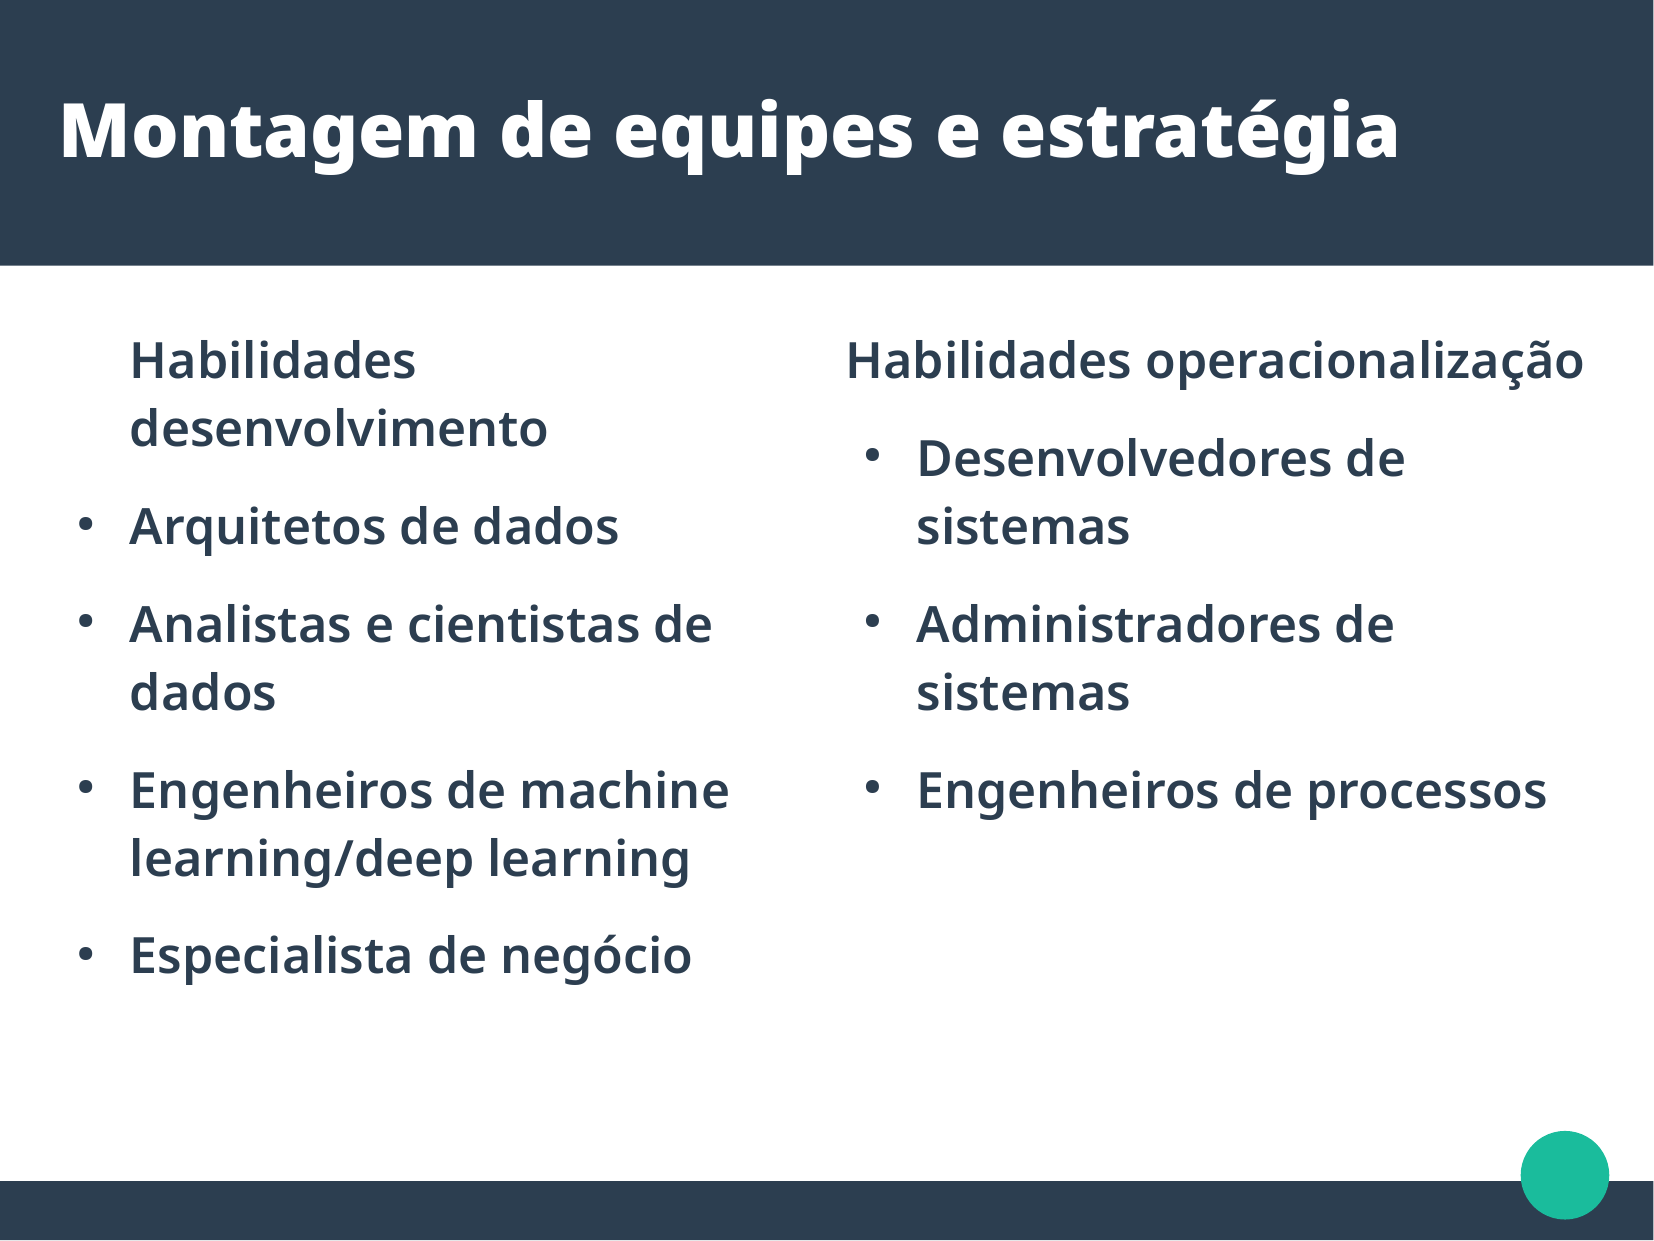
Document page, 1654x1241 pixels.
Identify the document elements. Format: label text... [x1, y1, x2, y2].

title Montagem de equipes e estratégia [59, 49, 1595, 207]
list Habilidades operacionalização Desenvolvedores de sistemas Administradores de sistemas Engenheiros de processos [845, 324, 1596, 1152]
list Habilidades desenvolvimento Arquitetos de dados Analistas e cientistas de dados Engenheiros de machine learning/deep learning Especialista de negócio [59, 324, 809, 1152]
